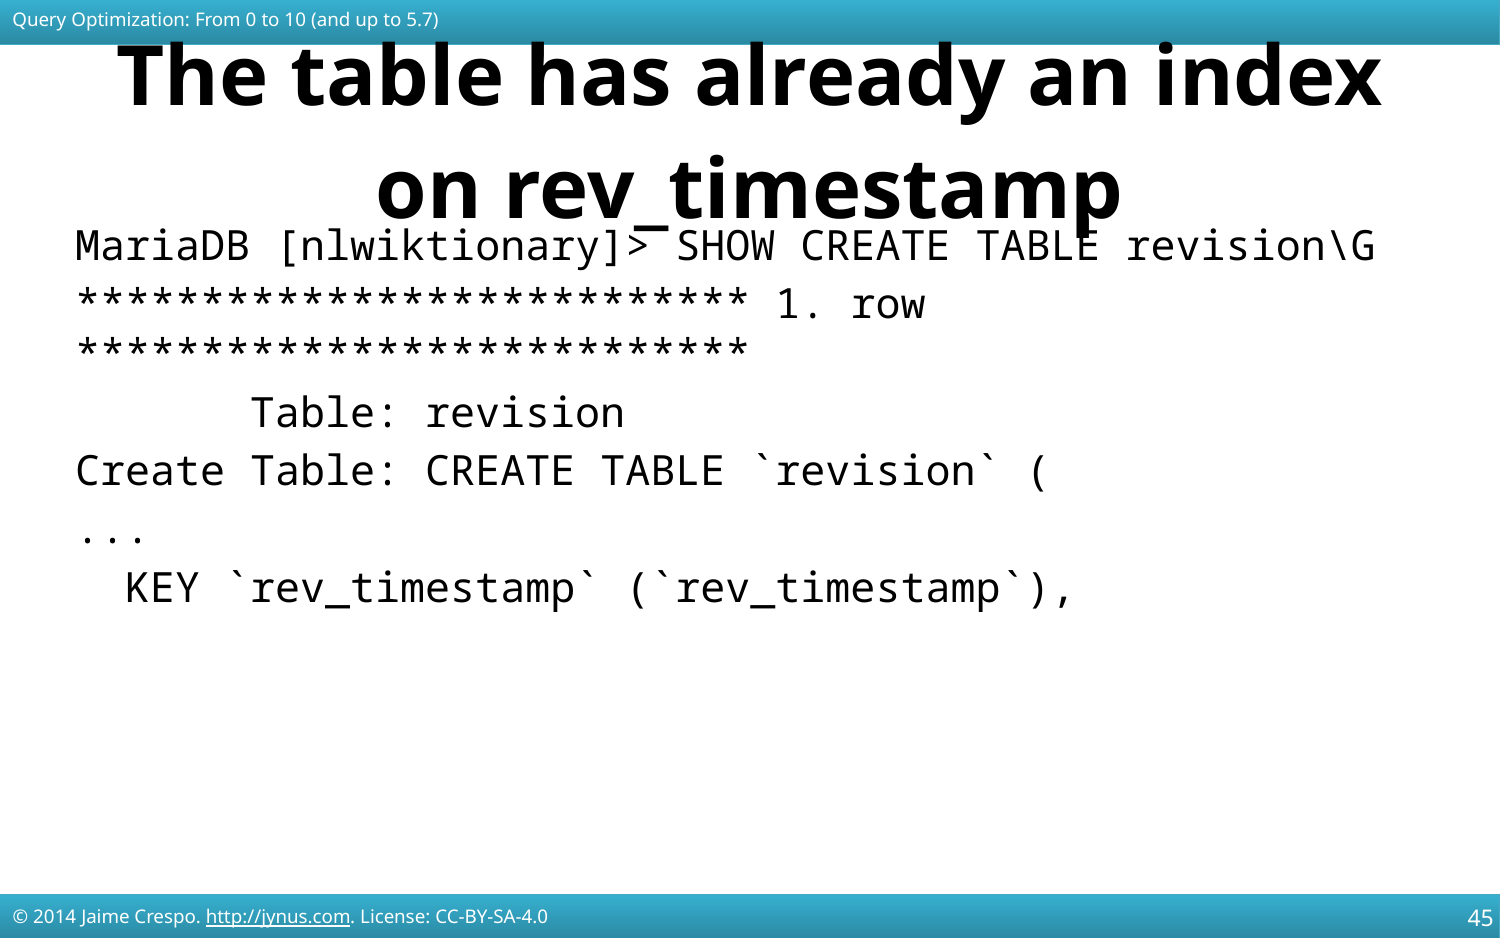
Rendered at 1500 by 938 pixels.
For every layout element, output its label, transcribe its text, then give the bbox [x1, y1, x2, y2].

list MariaDB [nlwiktionary]> SHOW CREATE TABLE revision\G *************************** 1. row *************************** Table: revision Create Table: CREATE TABLE `revision` ( ... KEY `rev_timestamp` (`rev_timestamp`), [75, 218, 1425, 876]
slide_number [1389, 896, 1490, 935]
title The table has already an index on rev_timestamp [75, 36, 1425, 218]
